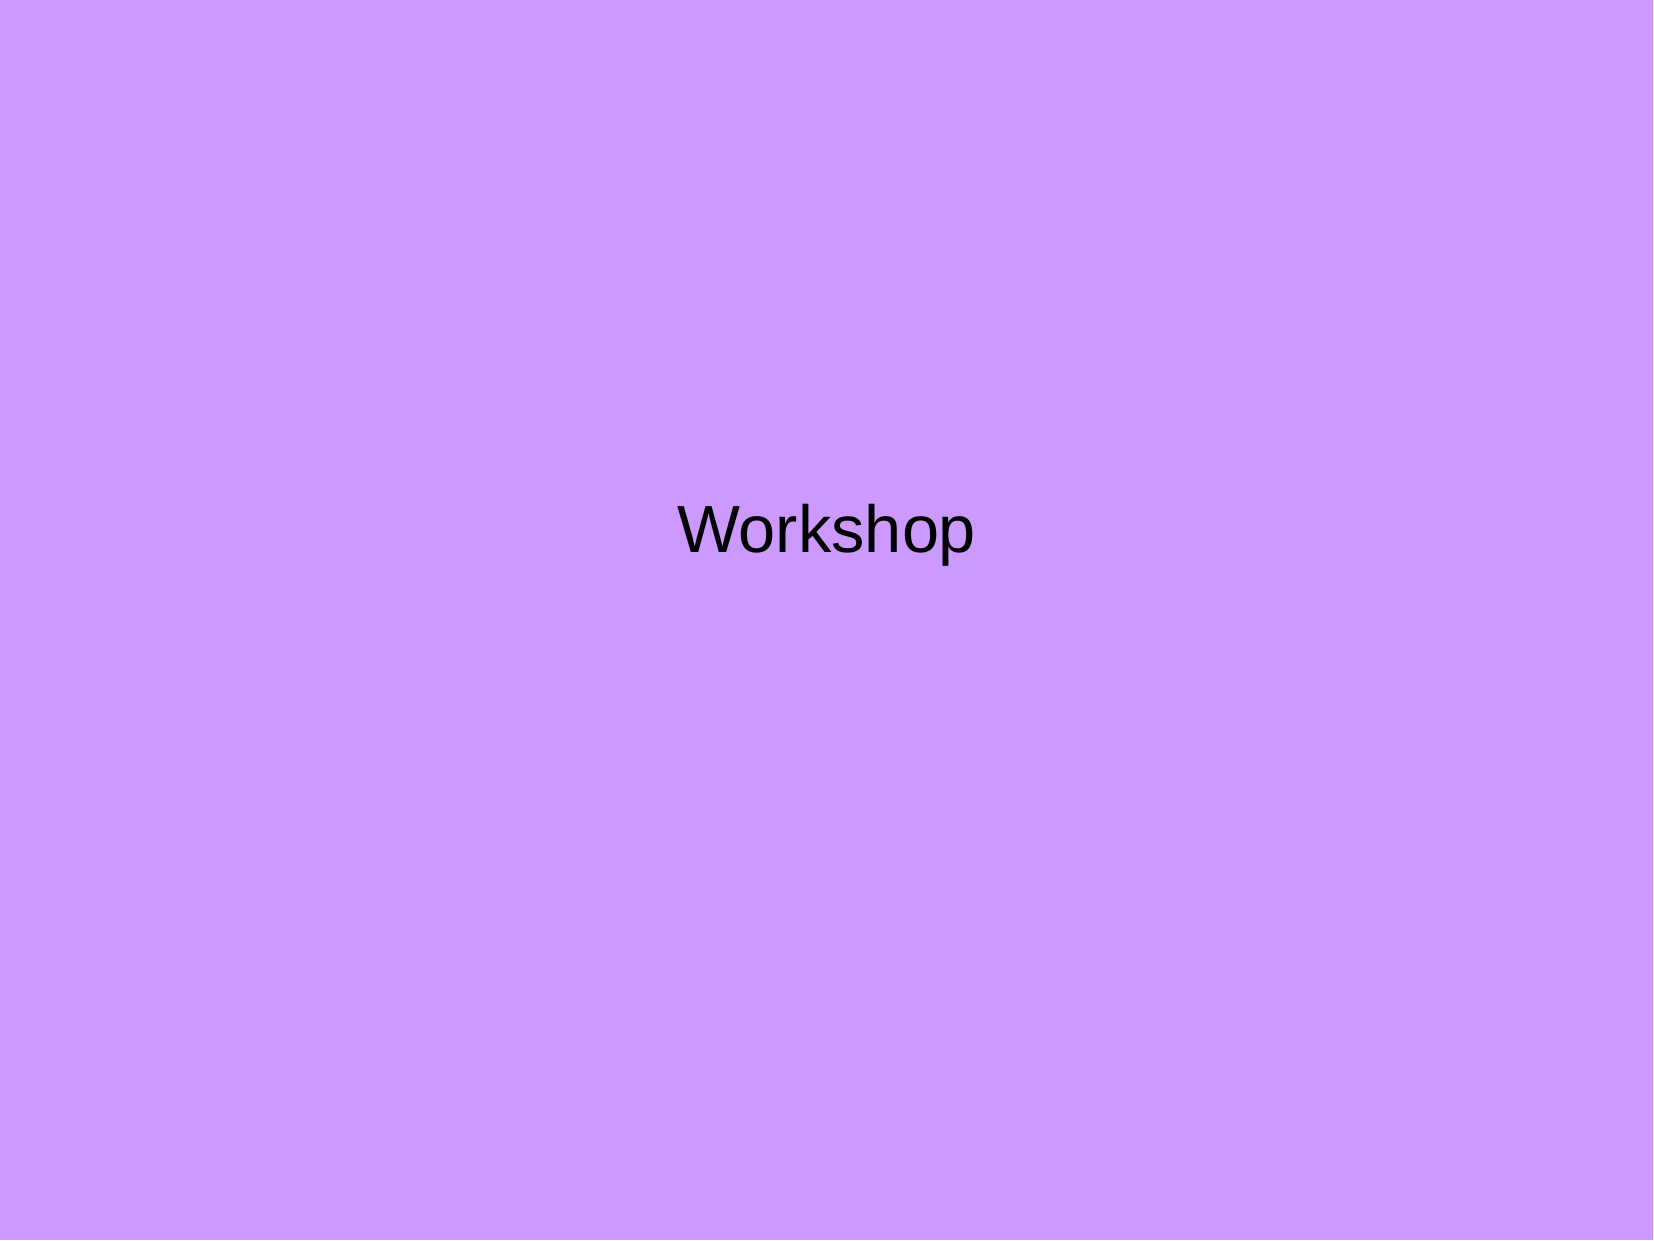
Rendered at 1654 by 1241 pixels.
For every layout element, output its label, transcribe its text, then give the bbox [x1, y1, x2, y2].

subtitle Workshop [82, 49, 1571, 1010]
